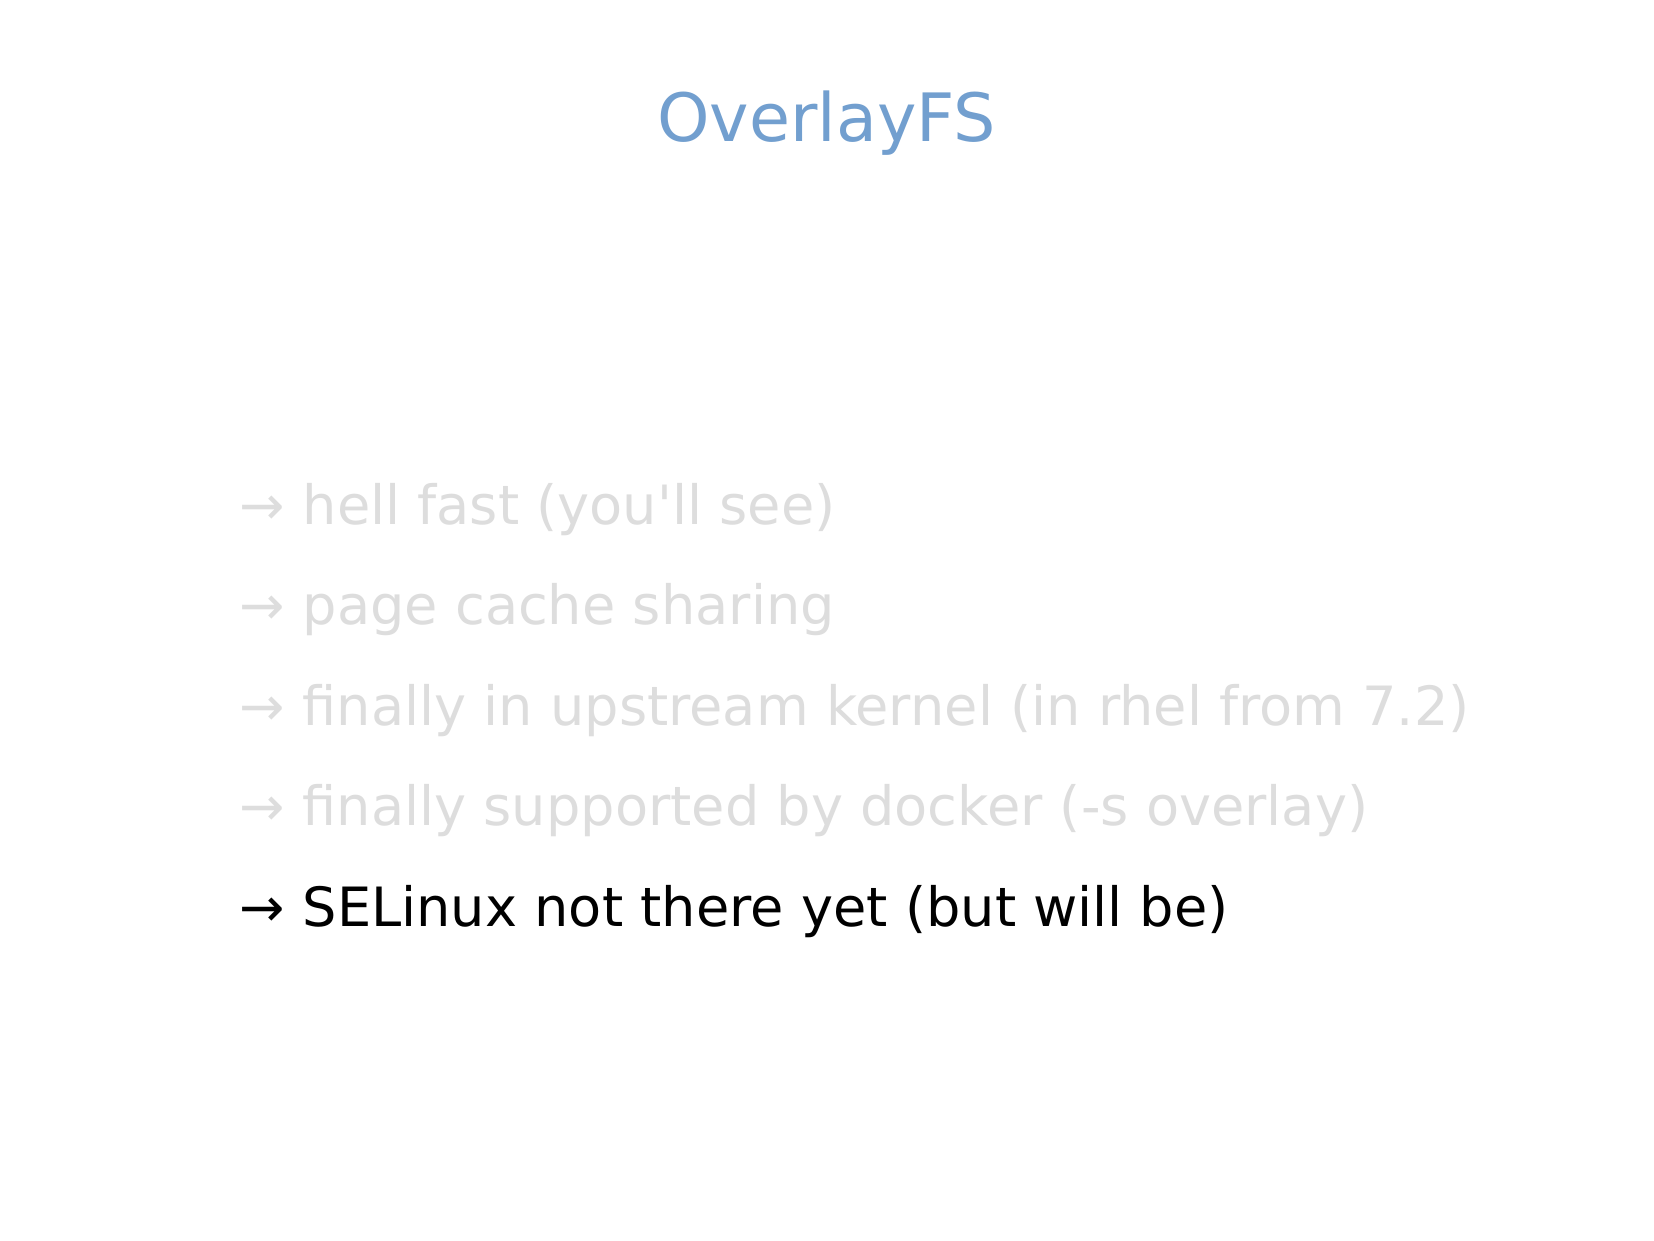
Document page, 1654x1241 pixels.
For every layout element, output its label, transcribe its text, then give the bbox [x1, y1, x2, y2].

text_box → hell fast (you'll see) → page cache sharing → finally in upstream kernel (in rhel from 7.2) → finally supported by docker (-s overlay) → SELinux not there yet (but will be) [225, 435, 1516, 946]
text_box OverlayFS [642, 72, 1012, 166]
